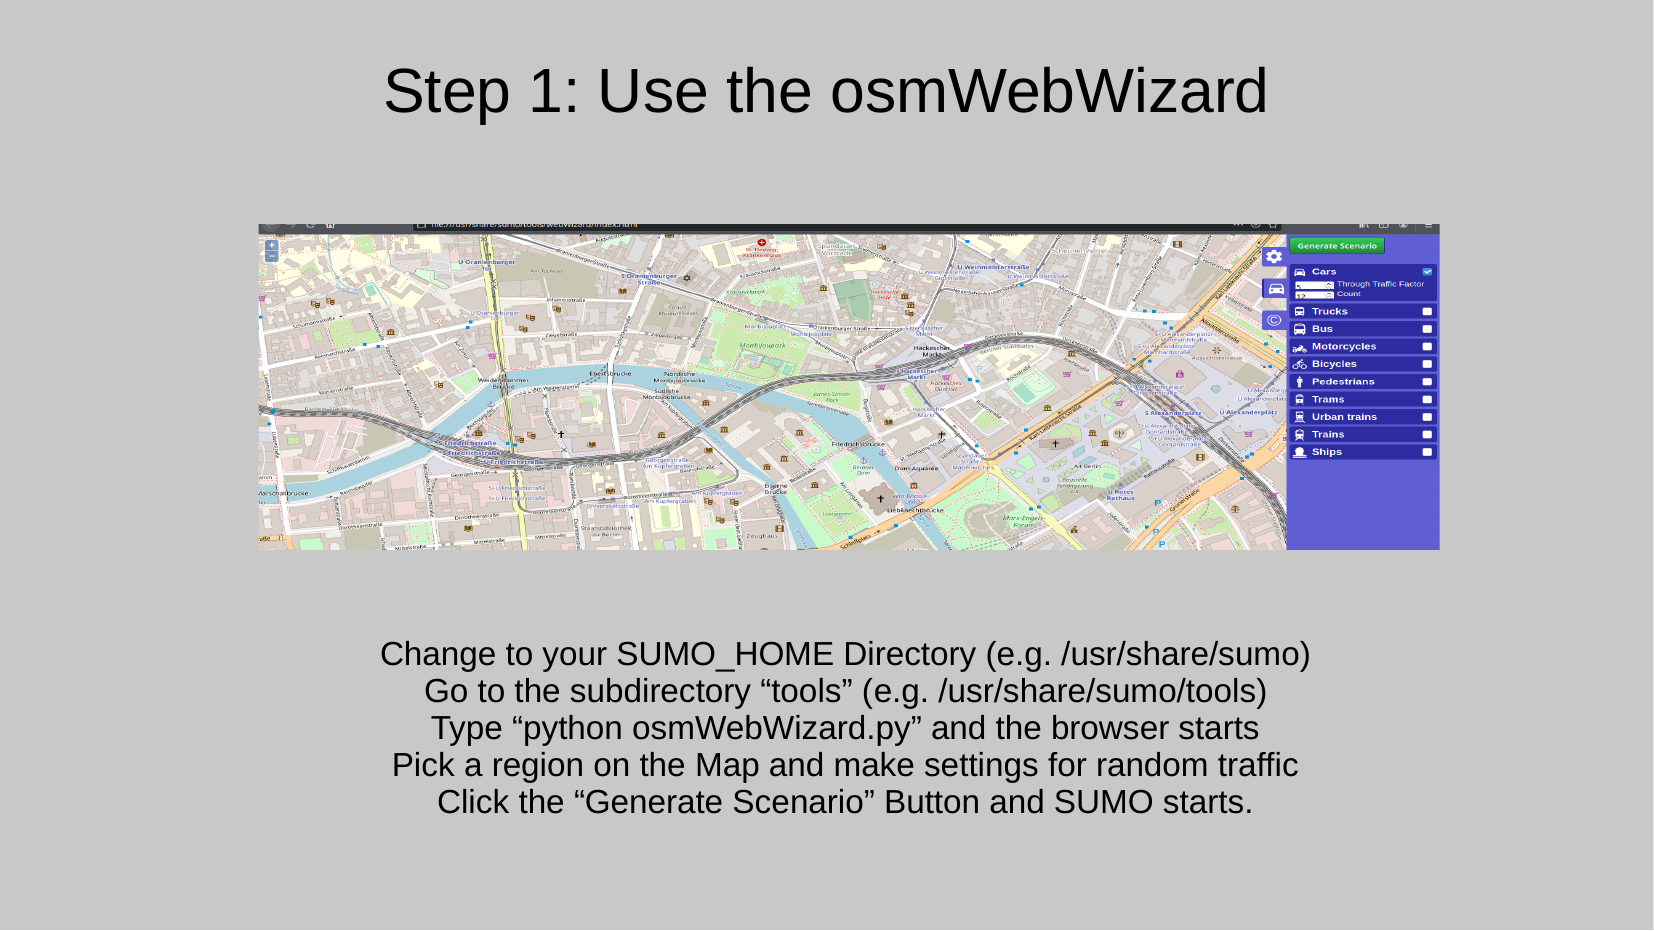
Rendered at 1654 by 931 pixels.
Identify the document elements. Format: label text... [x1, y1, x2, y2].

picture [258, 224, 1440, 550]
title Step 1: Use the osmWebWizard [82, 37, 1571, 146]
subtitle Change to your SUMO_HOME Directory (e.g. /usr/share/sumo) Go to the subdirectory “tools” (e.g. /usr/share/sumo/tools) Type “python osmWebWizard.py” and the browser starts Pick a region on the Map and make settings for random traffic Click the “Generate Scenario” Button and SUMO starts. [101, 528, 1591, 854]
